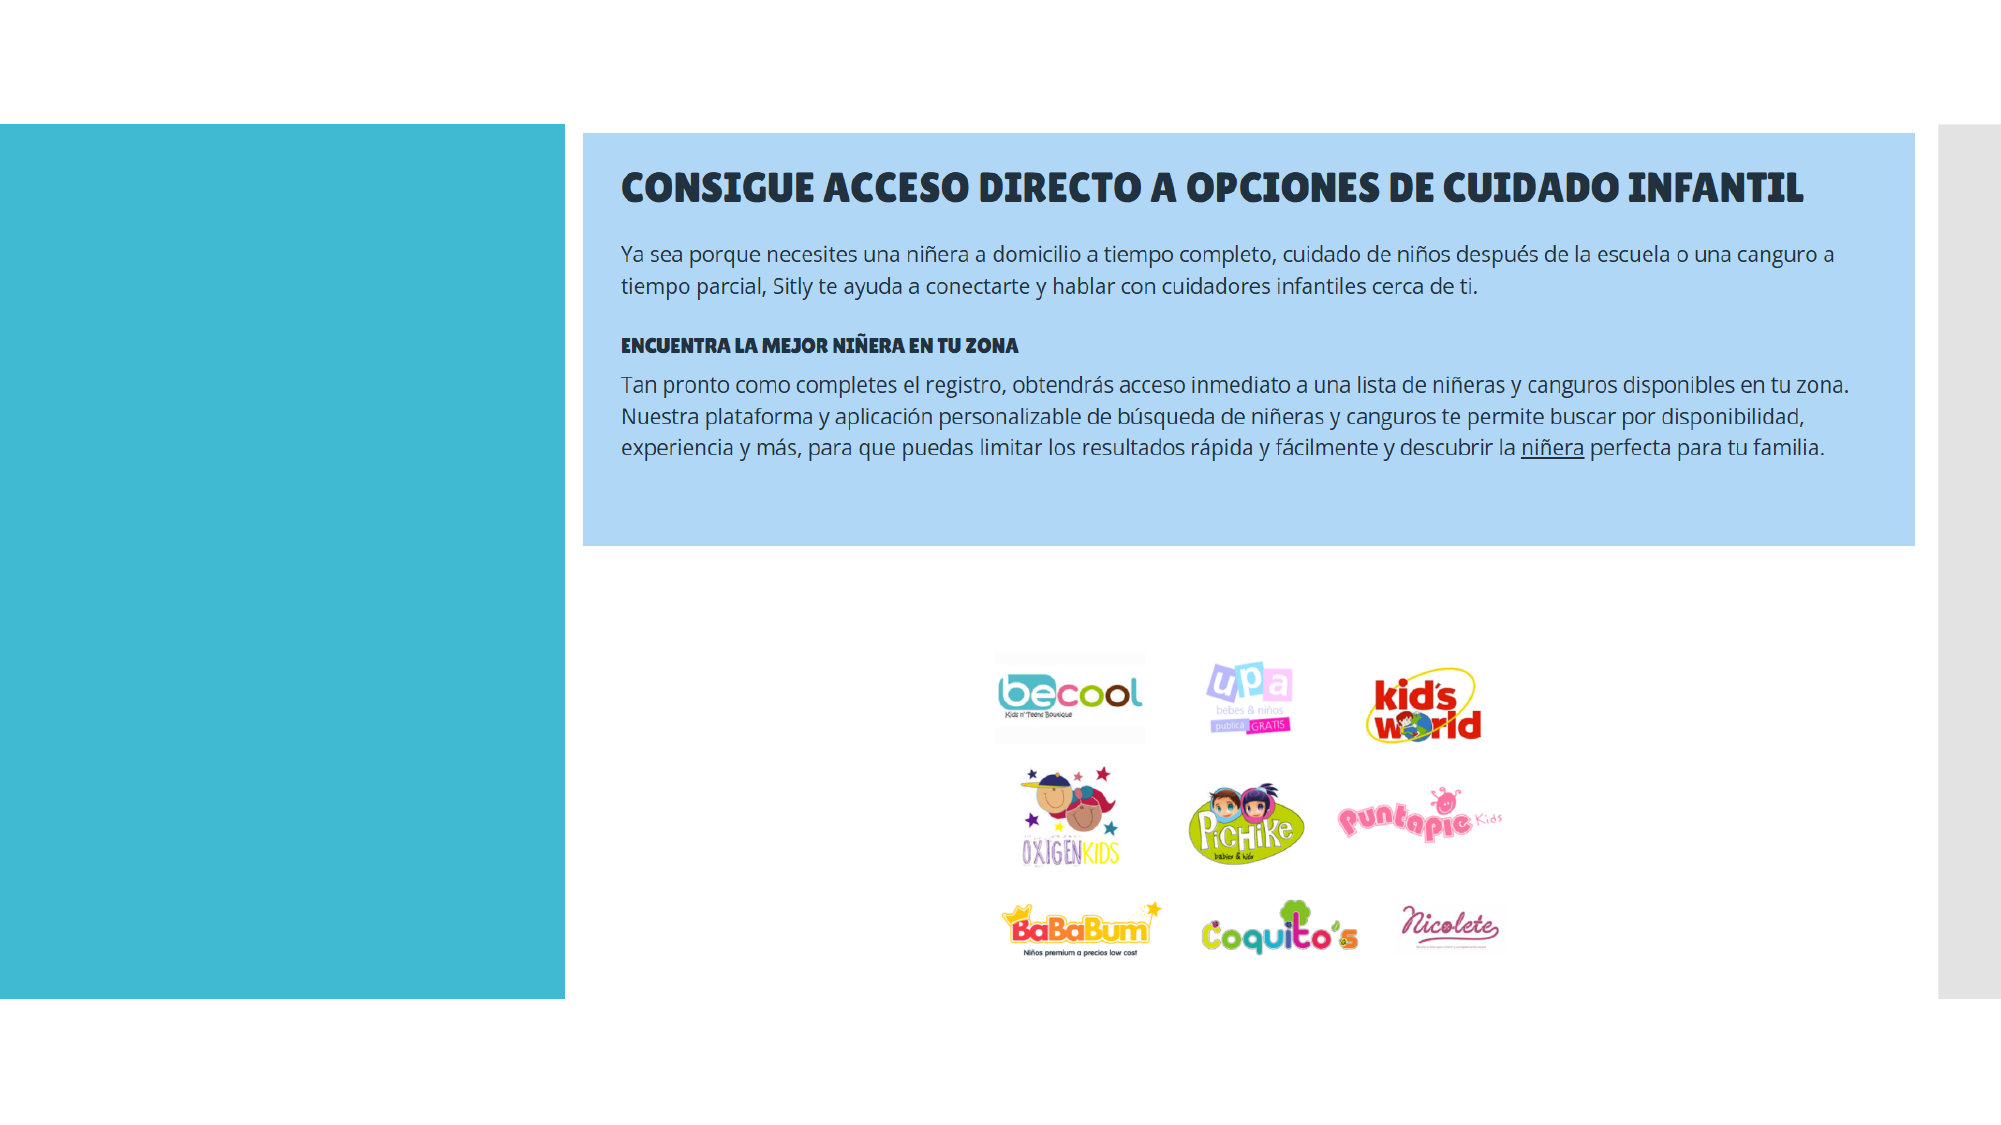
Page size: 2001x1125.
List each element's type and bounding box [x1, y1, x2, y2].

picture [583, 133, 1915, 546]
picture [984, 652, 1514, 966]
